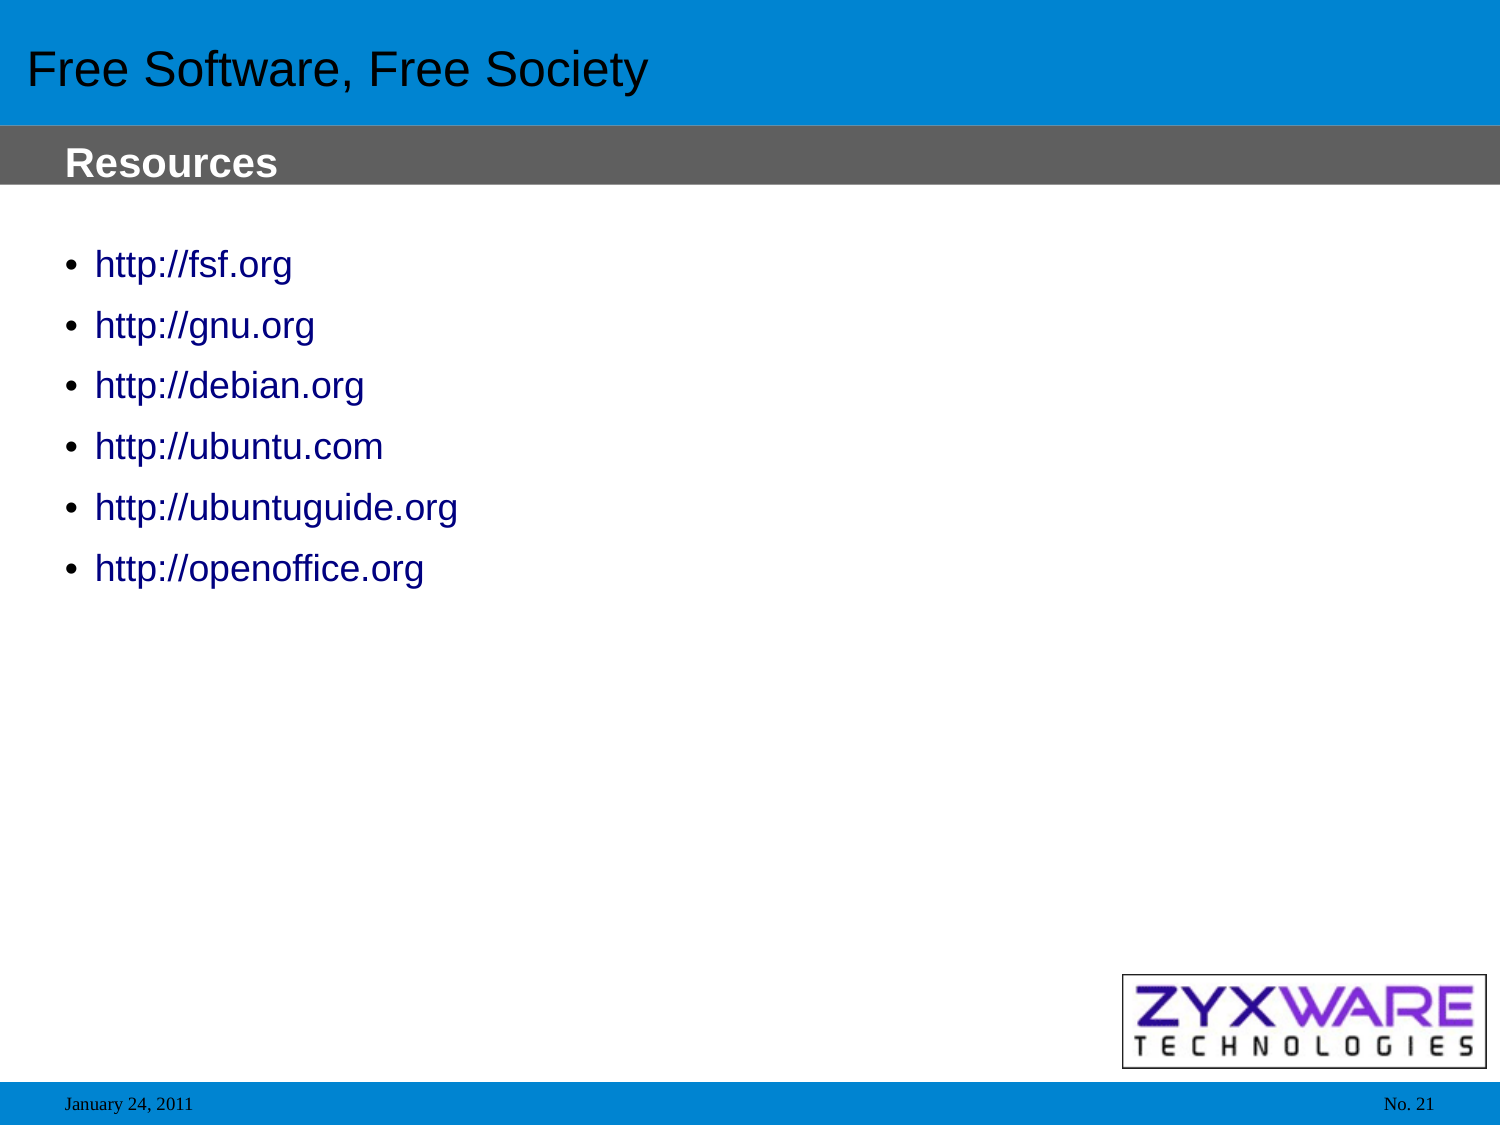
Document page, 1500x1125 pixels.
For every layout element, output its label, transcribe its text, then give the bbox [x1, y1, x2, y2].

picture [1122, 974, 1487, 1069]
list http://fsf.org http://gnu.org http://debian.org http://ubuntu.com http://ubuntuguide.org http://openoffice.org [64, 243, 1436, 972]
title Resources [64, 139, 1436, 187]
